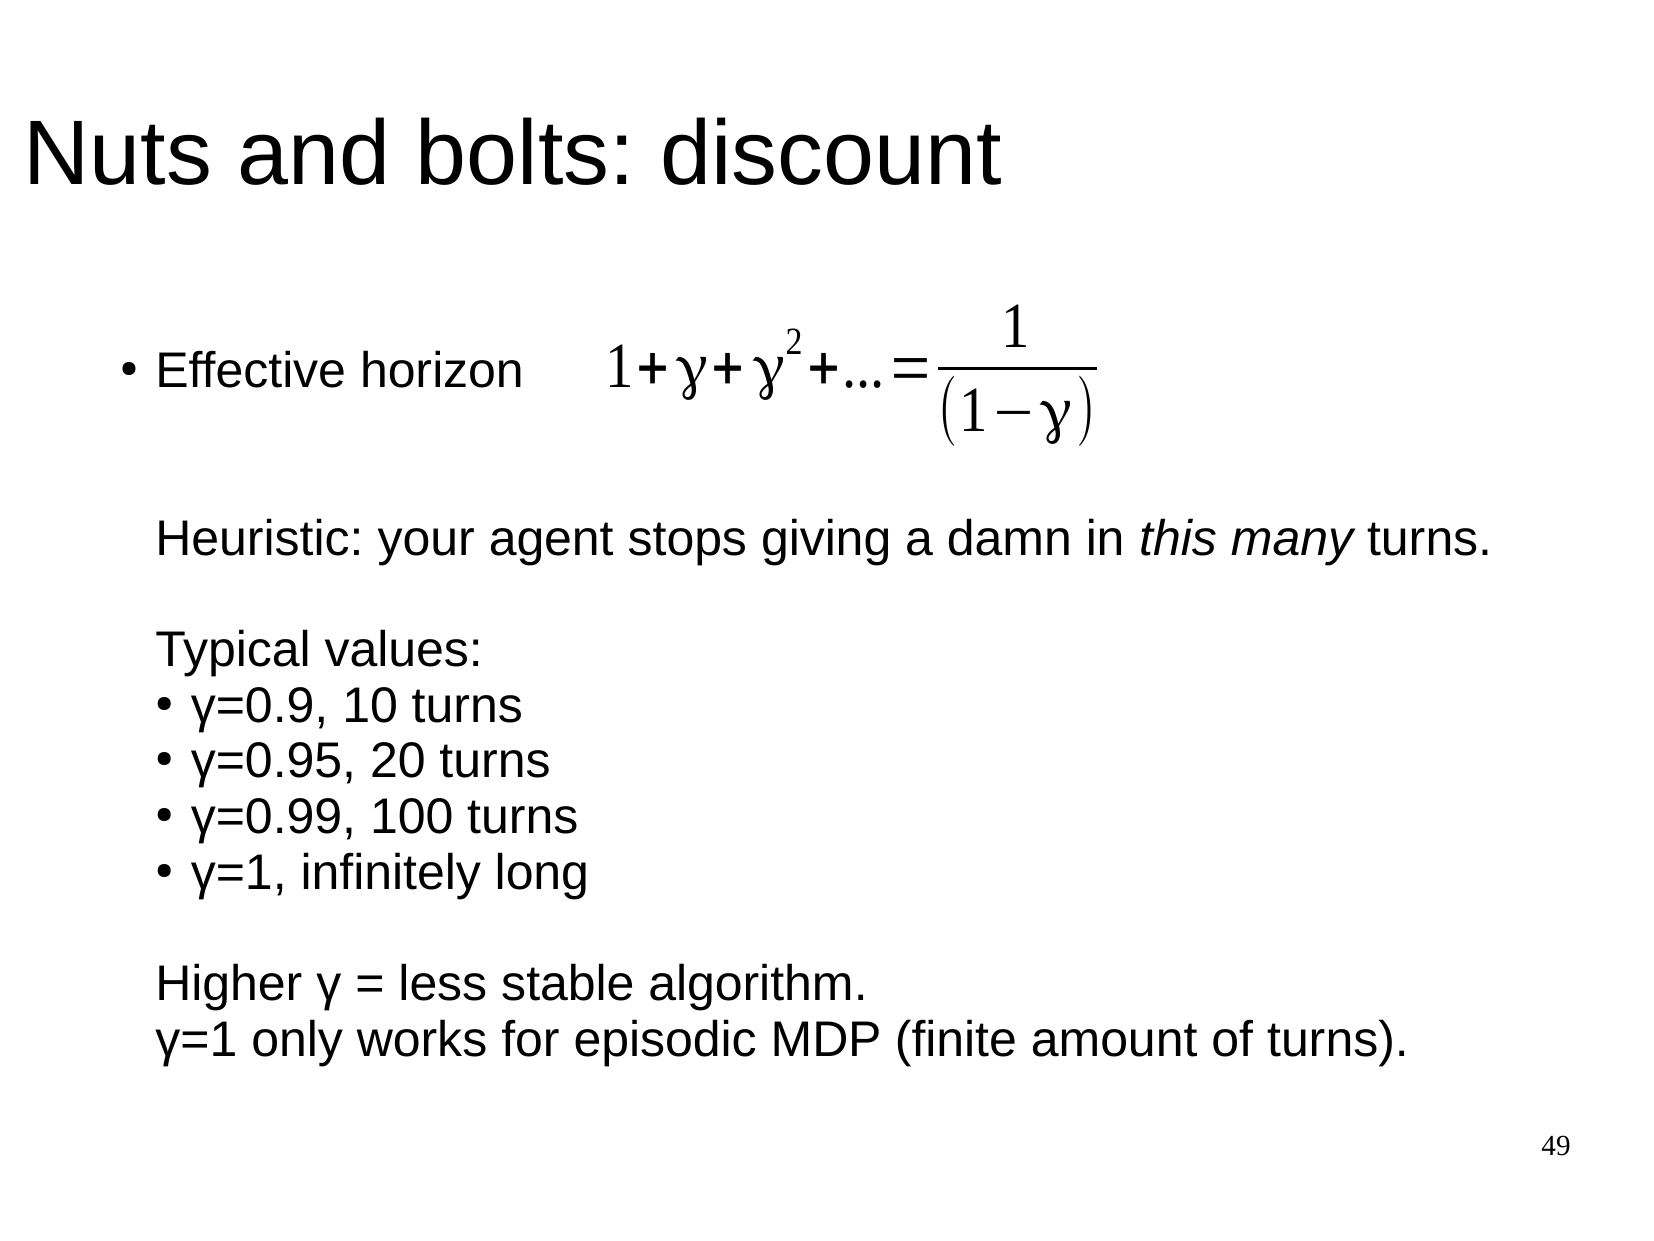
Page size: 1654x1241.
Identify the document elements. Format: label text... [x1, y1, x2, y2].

text_box Effective horizon Heuristic: your agent stops giving a damn in this many turns. Typical values: γ=0.9, 10 turns γ=0.95, 20 turns γ=0.99, 100 turns γ=1, infinitely long Higher γ = less stable algorithm. γ=1 only works for episodic MDP (finite amount of turns). [120, 337, 1531, 1241]
chart [590, 290, 1113, 451]
title Nuts and bolts: discount [23, 49, 1512, 257]
